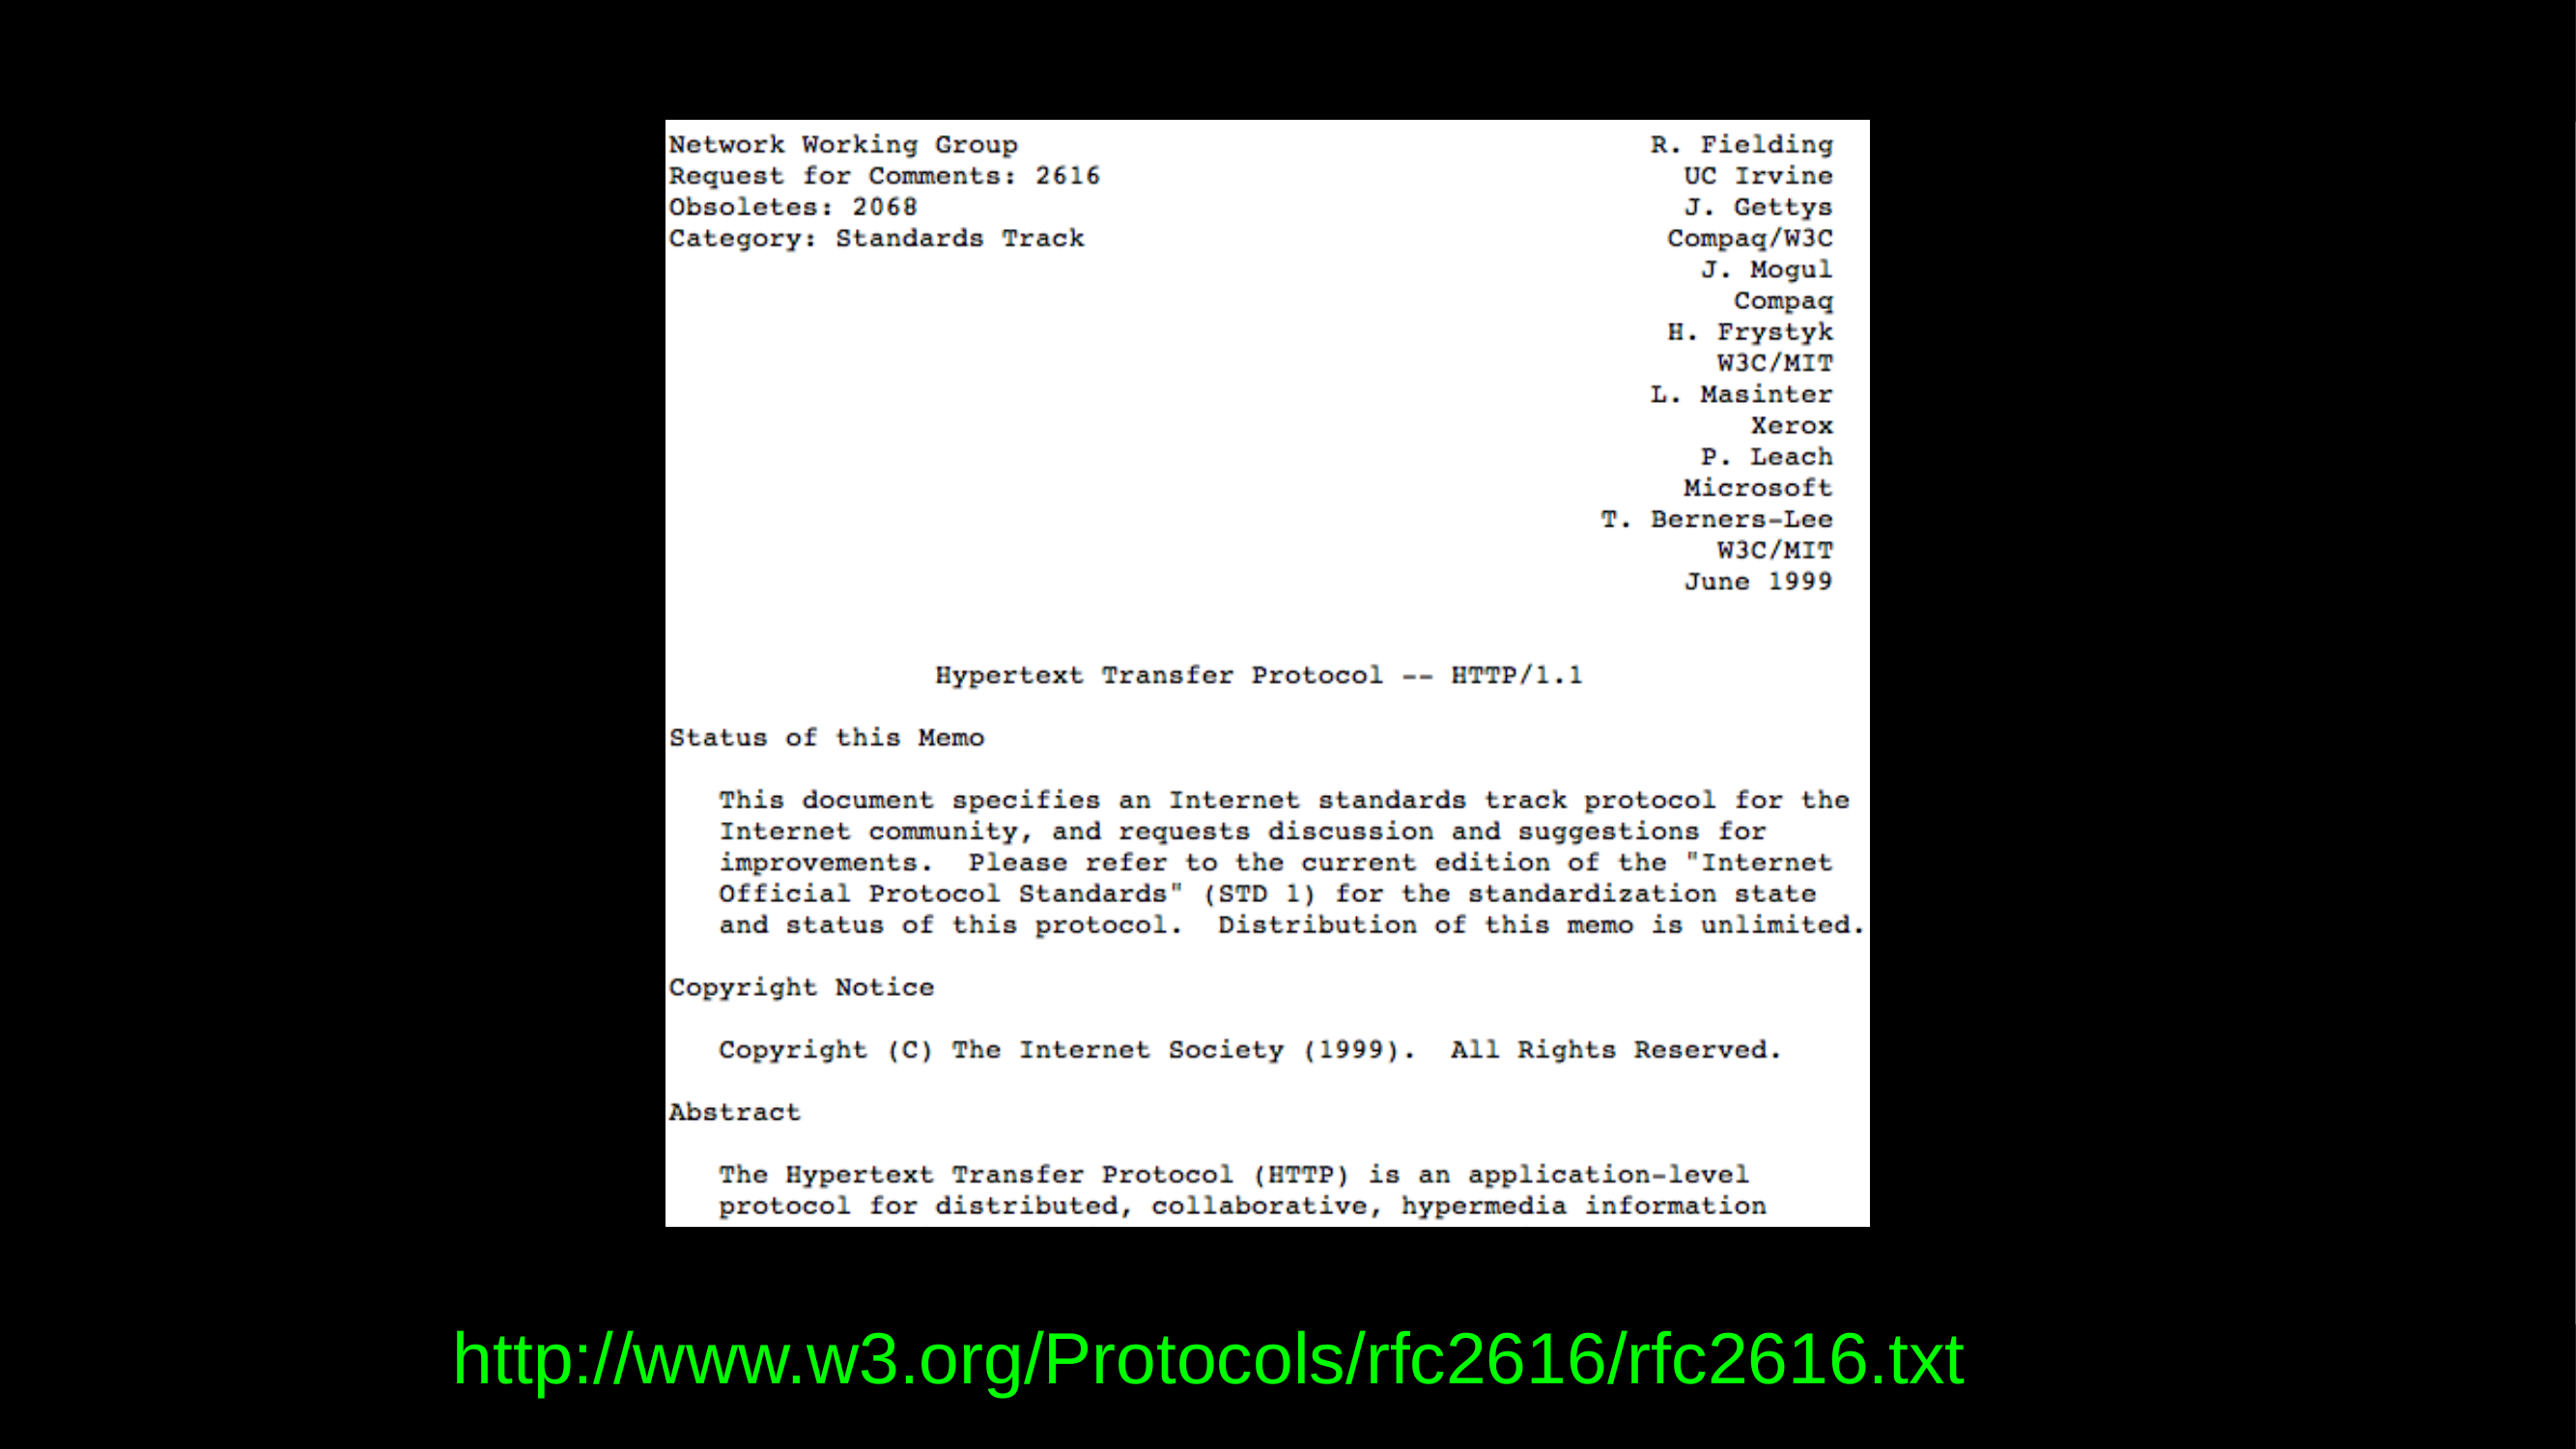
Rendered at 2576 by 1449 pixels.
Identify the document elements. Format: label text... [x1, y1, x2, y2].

picture [665, 120, 1870, 1227]
text_box http://www.w3.org/Protocols/rfc2616/rfc2616.txt [280, 1305, 2139, 1405]
